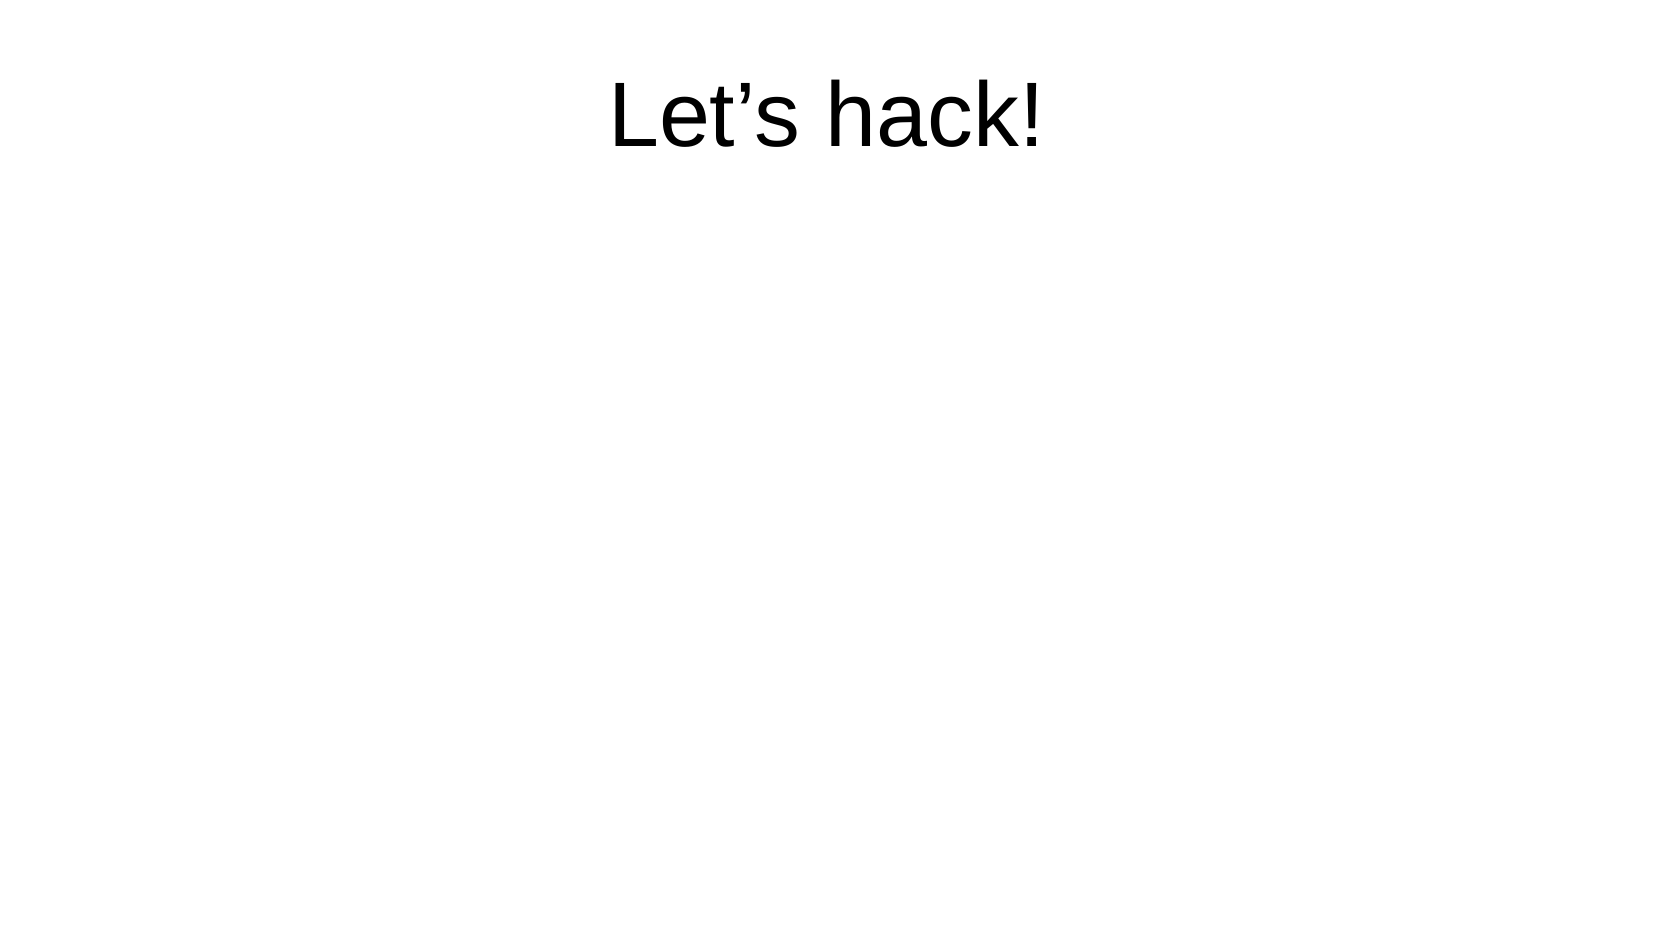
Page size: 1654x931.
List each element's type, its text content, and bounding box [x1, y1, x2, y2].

title Let’s hack! [82, 37, 1571, 193]
